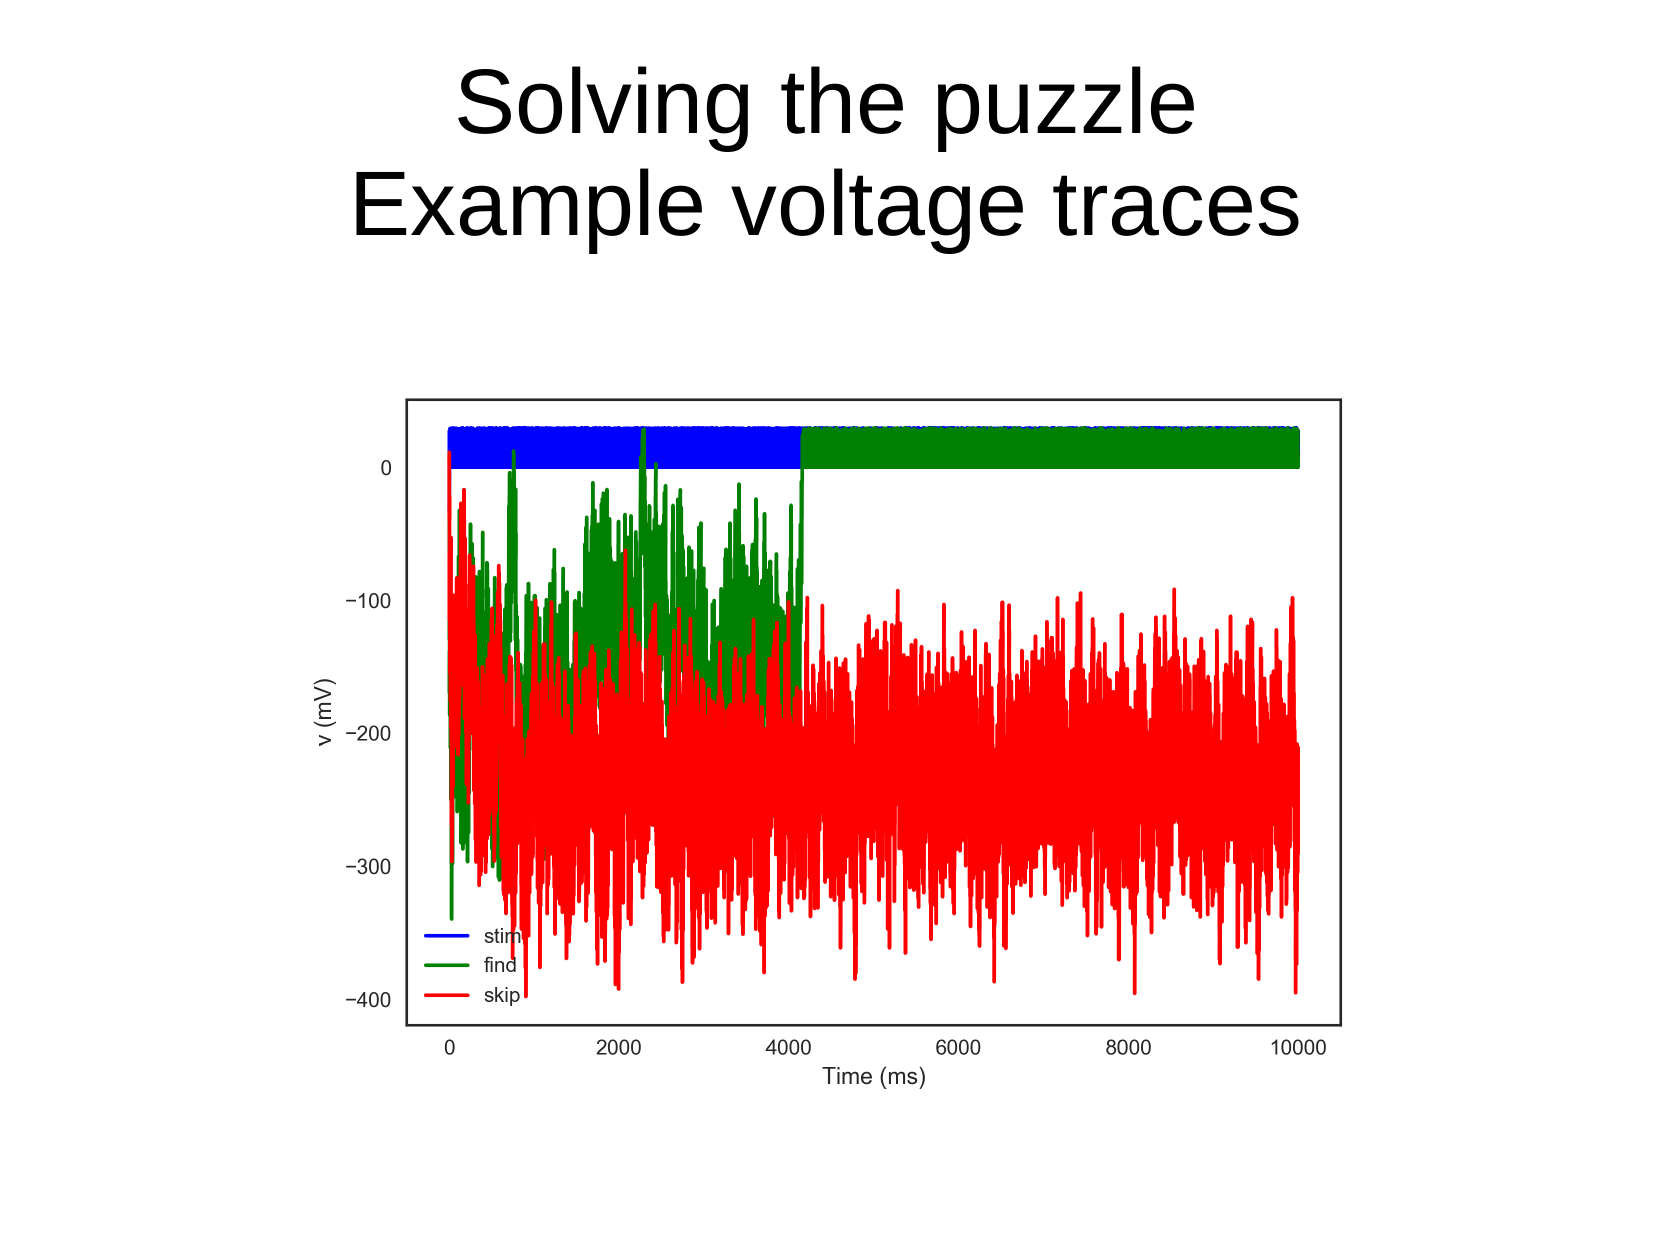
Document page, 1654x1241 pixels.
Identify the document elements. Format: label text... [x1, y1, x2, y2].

picture [299, 384, 1355, 1104]
title Solving the puzzle Example voltage traces [82, 49, 1571, 257]
